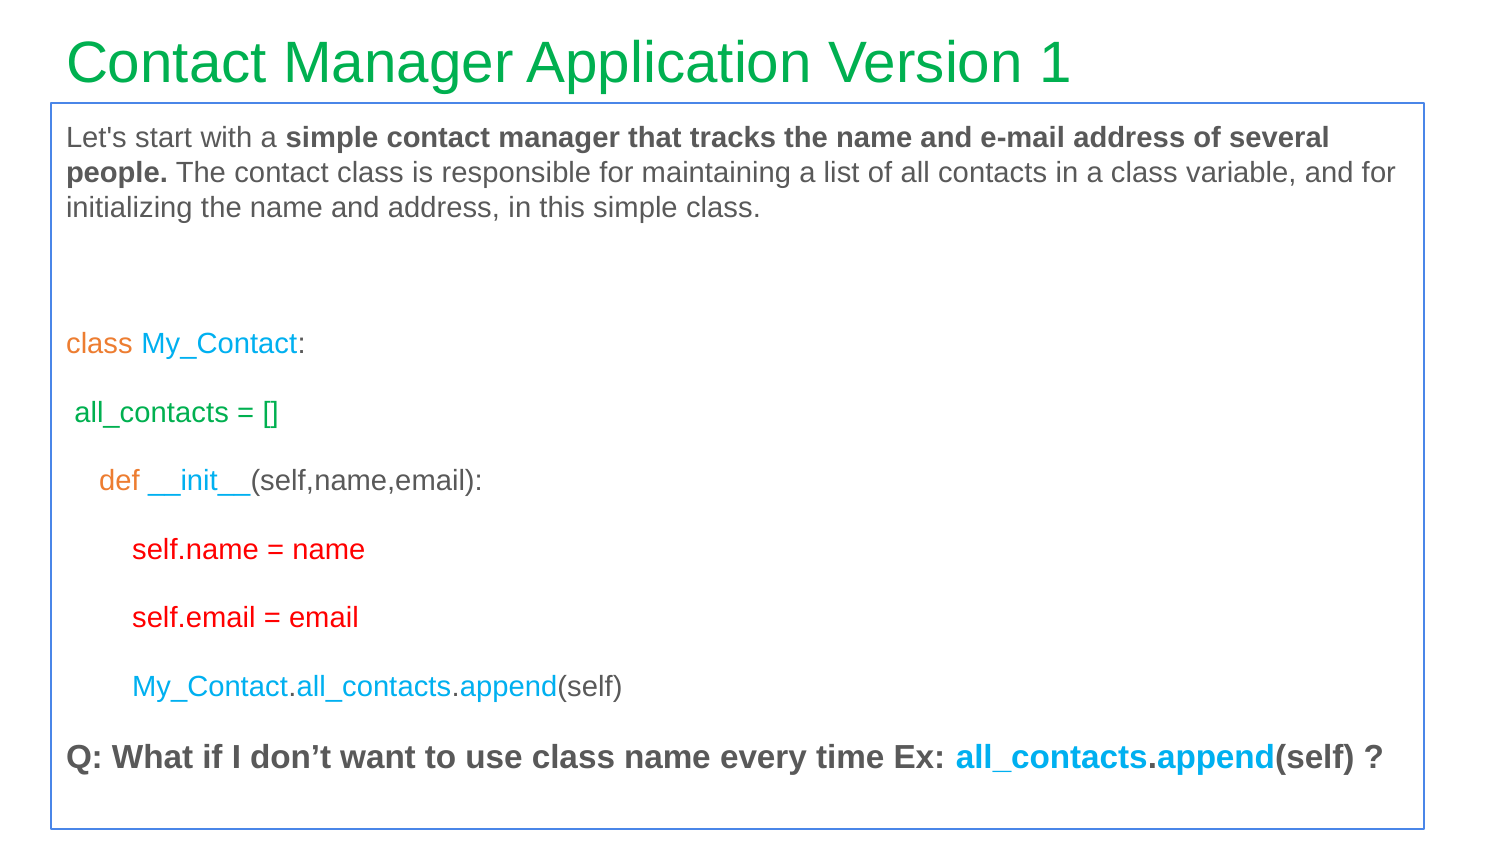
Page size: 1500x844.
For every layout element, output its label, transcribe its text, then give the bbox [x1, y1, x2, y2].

list Let's start with a simple contact manager that tracks the name and e-mail address of several people. The contact class is responsible for maintaining a list of all contacts in a class variable, and for initializing the name and address, in this simple class. class My_Contact: all_contacts = [] def __init__(self,name,email): self.name = name self.email = email My_Contact.all_contacts.append(self) Q: What if I don’t want to use class name every time Ex: all_contacts.append(self) ? [51, 102, 1424, 830]
title Contact Manager Application Version 1 [51, 8, 1449, 103]
